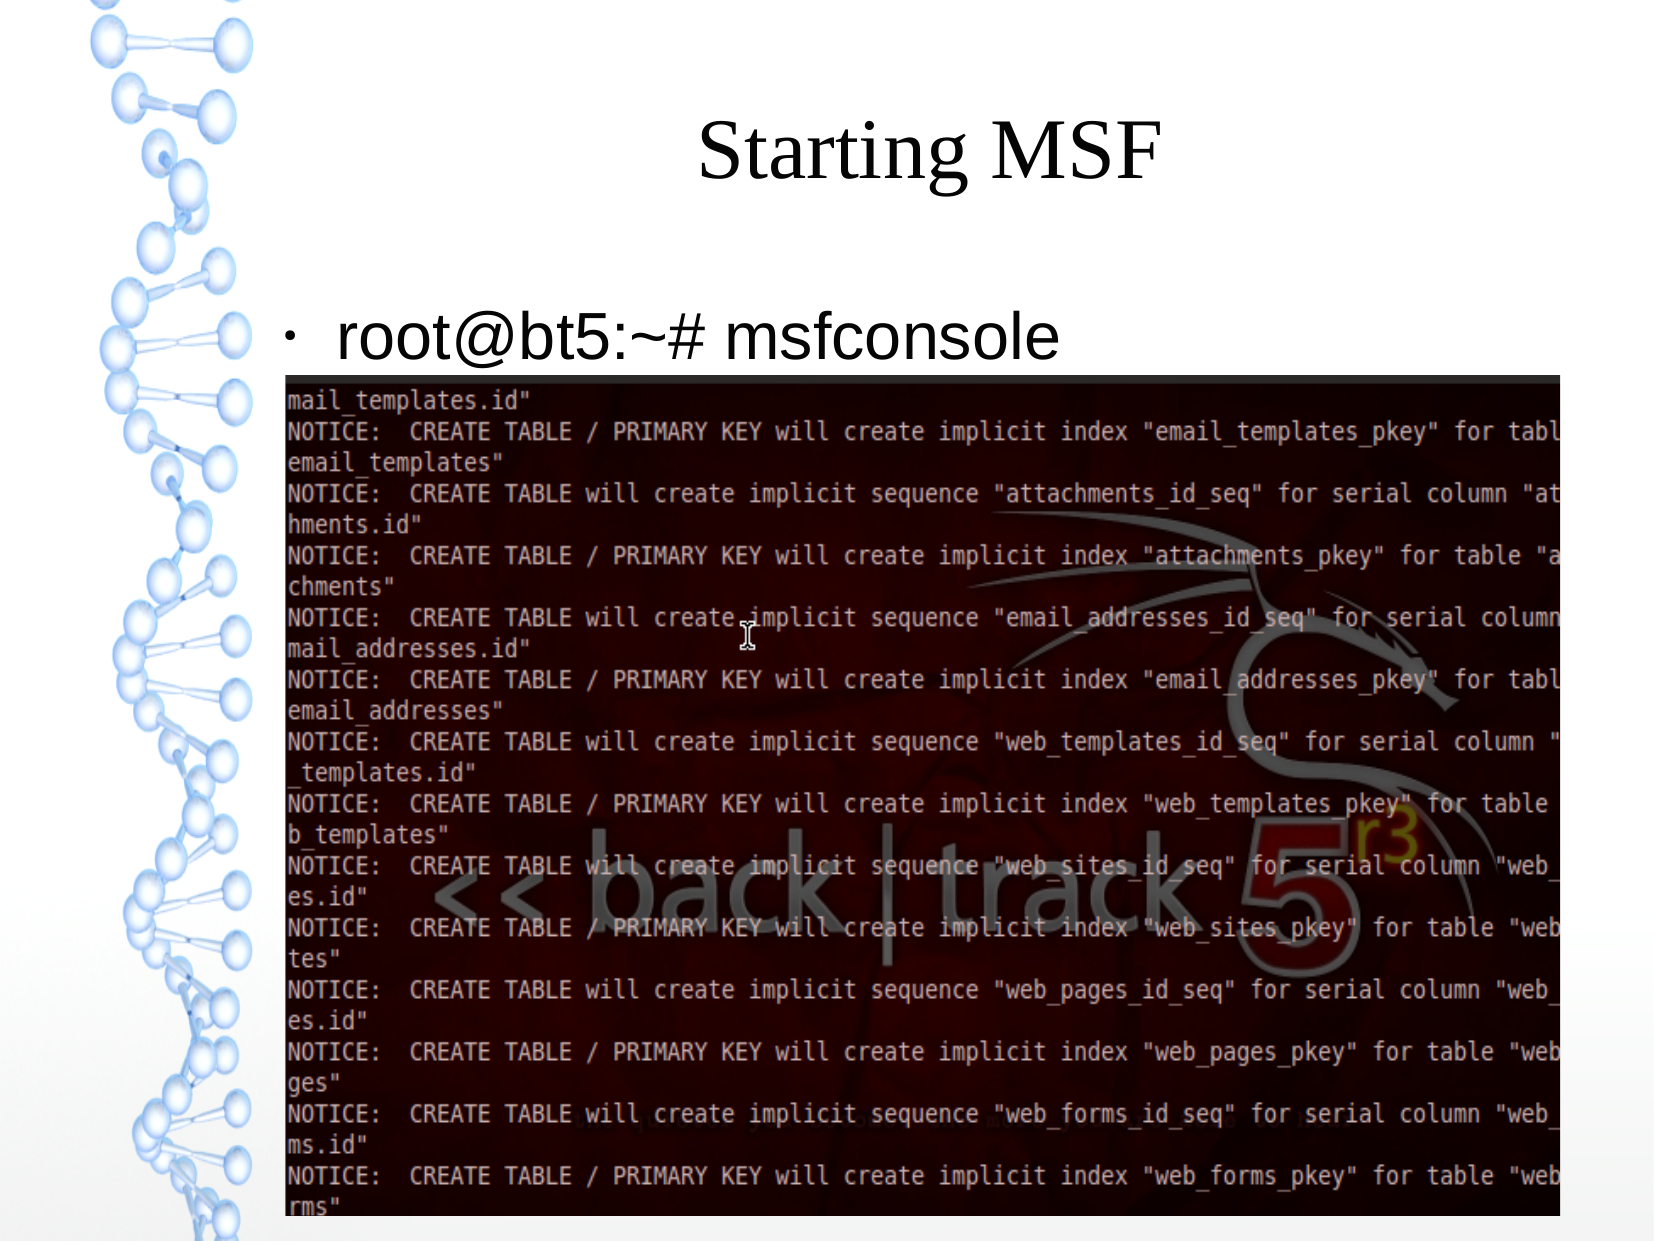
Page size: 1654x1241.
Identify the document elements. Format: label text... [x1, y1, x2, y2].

list root@bt5:~# msfconsole [265, 299, 1595, 1019]
title Starting MSF [265, 47, 1595, 252]
picture [0, 0, 1654, 1241]
